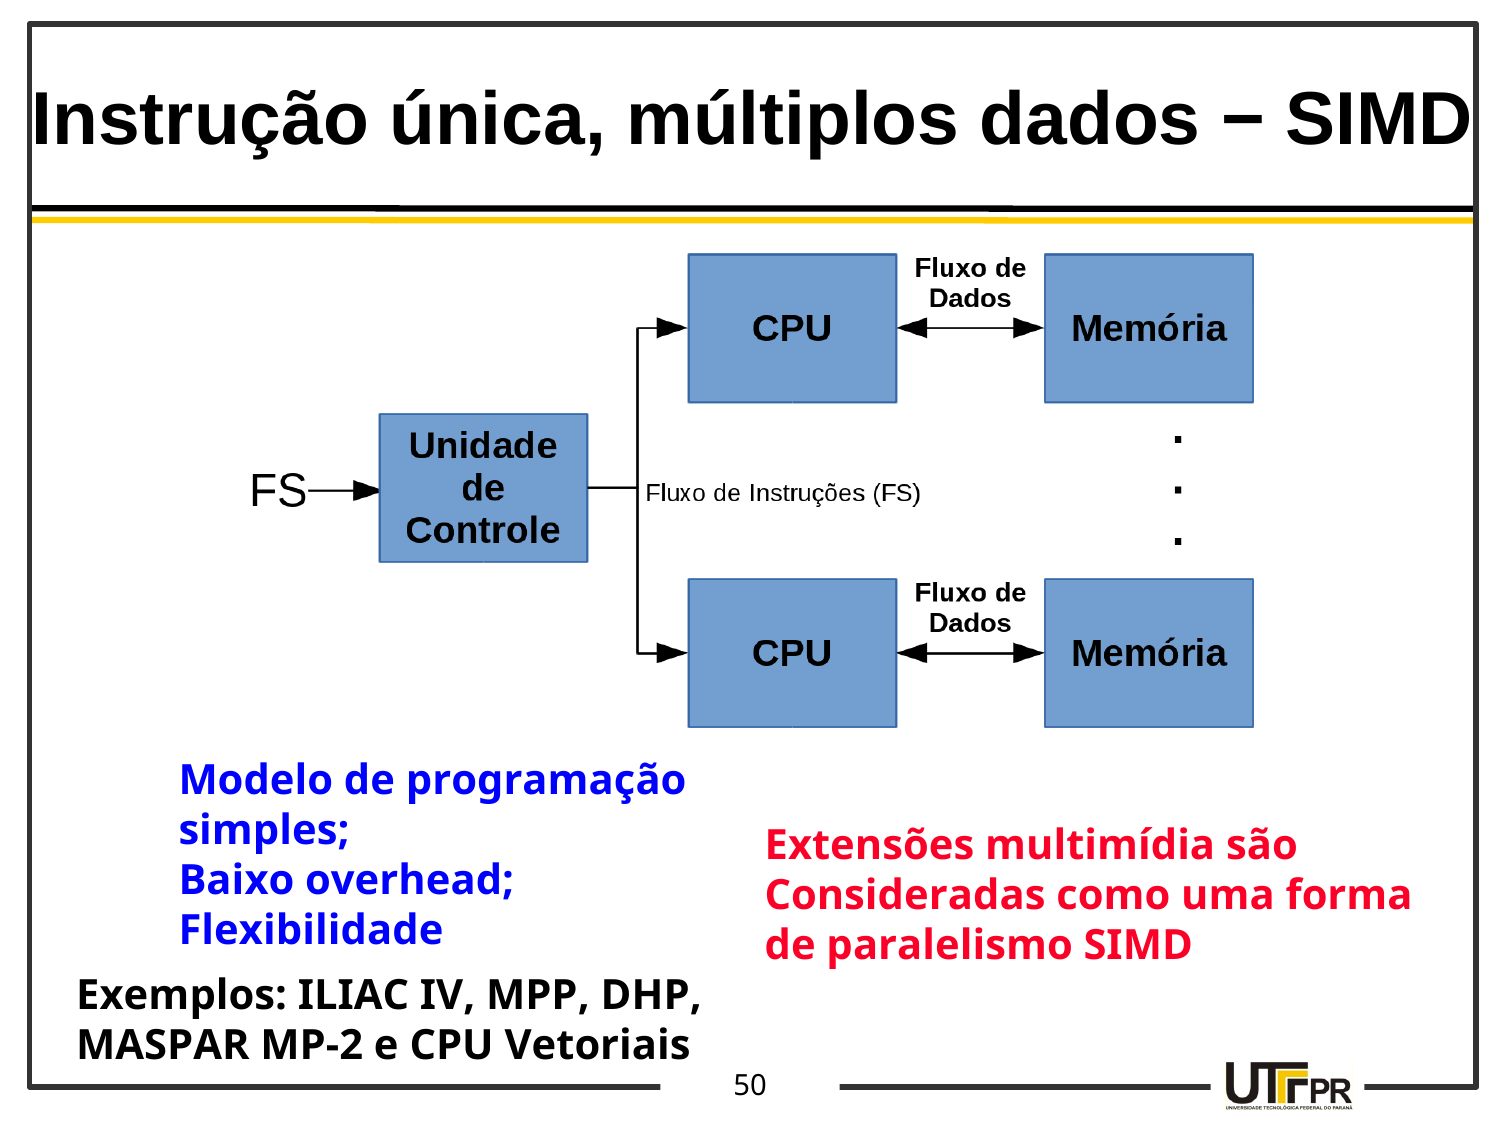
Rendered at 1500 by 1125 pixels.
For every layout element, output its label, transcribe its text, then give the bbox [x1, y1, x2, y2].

picture [224, 224, 1276, 756]
title Instrução única, múltiplos dados − SIMD [29, 47, 1477, 195]
text_box Exemplos: ILIAC IV, MPP, DHP, MASPAR MP-2 e CPU Vetoriais [61, 961, 728, 1076]
picture [1225, 1062, 1353, 1110]
text_box Modelo de programação simples; Baixo overhead; Flexibilidade [13, 744, 764, 961]
text_box Extensões multimídia são Consideradas como uma forma de paralelismo SIMD [749, 810, 1428, 976]
